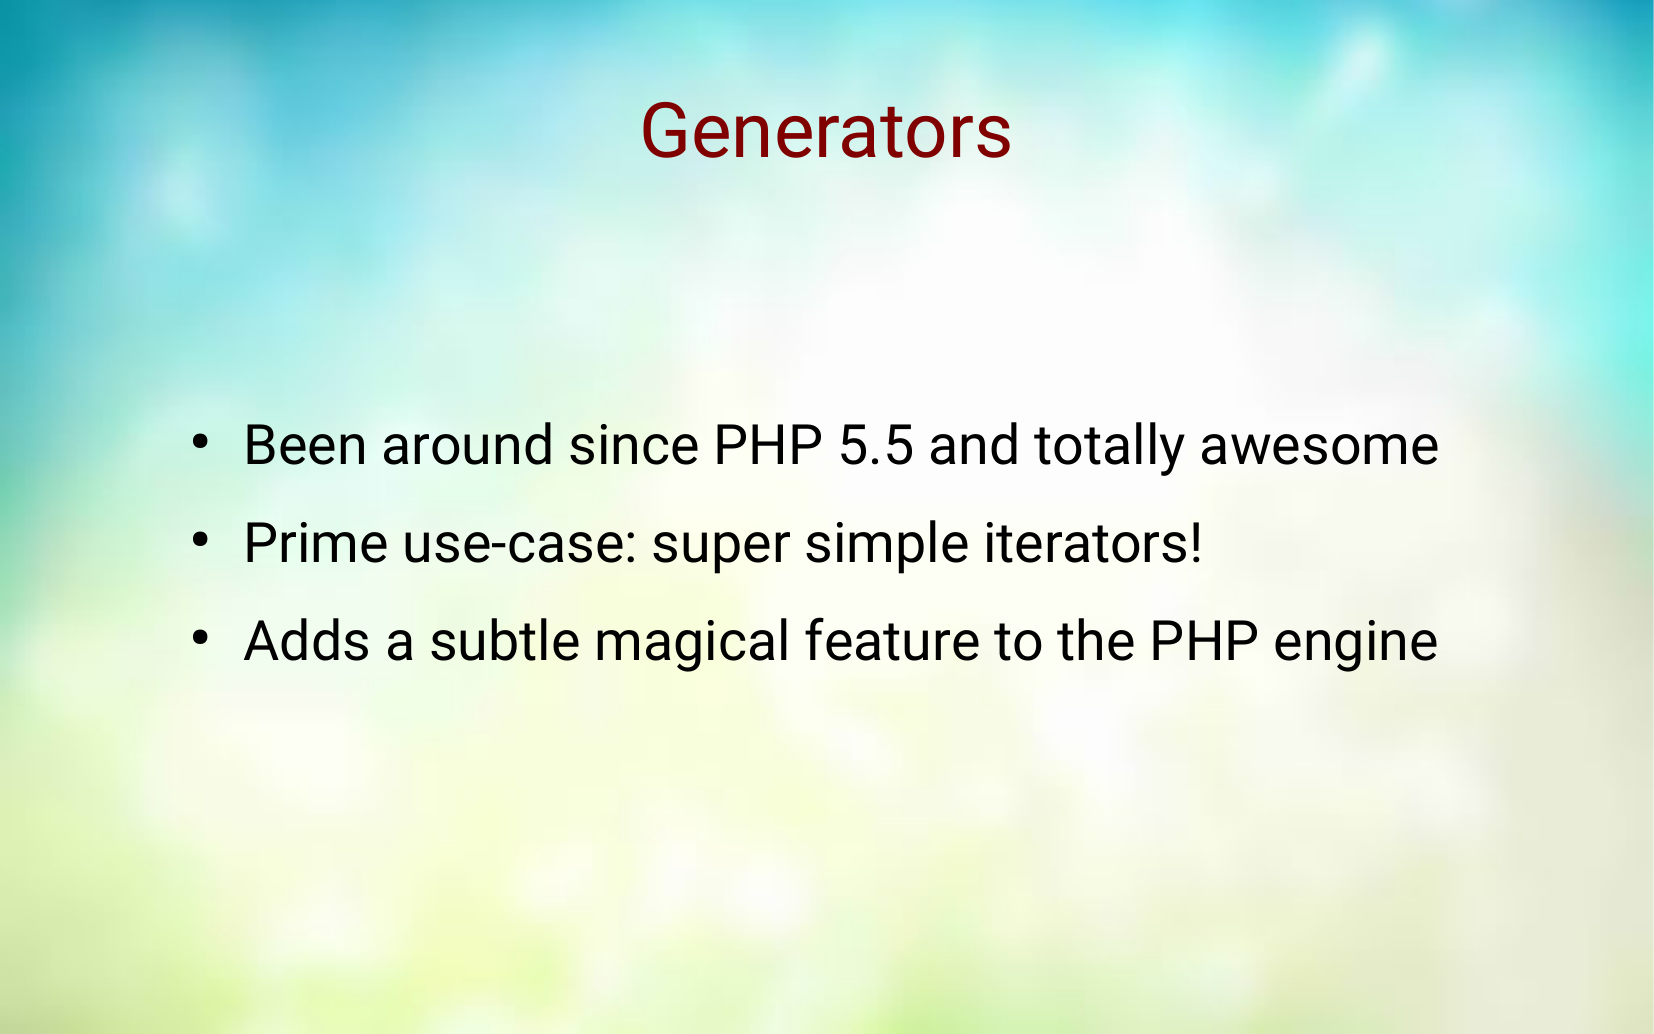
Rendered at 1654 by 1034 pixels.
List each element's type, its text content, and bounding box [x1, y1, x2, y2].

picture [0, 0, 1654, 1034]
title Generators [82, 41, 1571, 214]
list Been around since PHP 5.5 and totally awesome Prime use-case: super simple iterators! Adds a subtle magical feature to the PHP engine [172, 406, 1481, 745]
